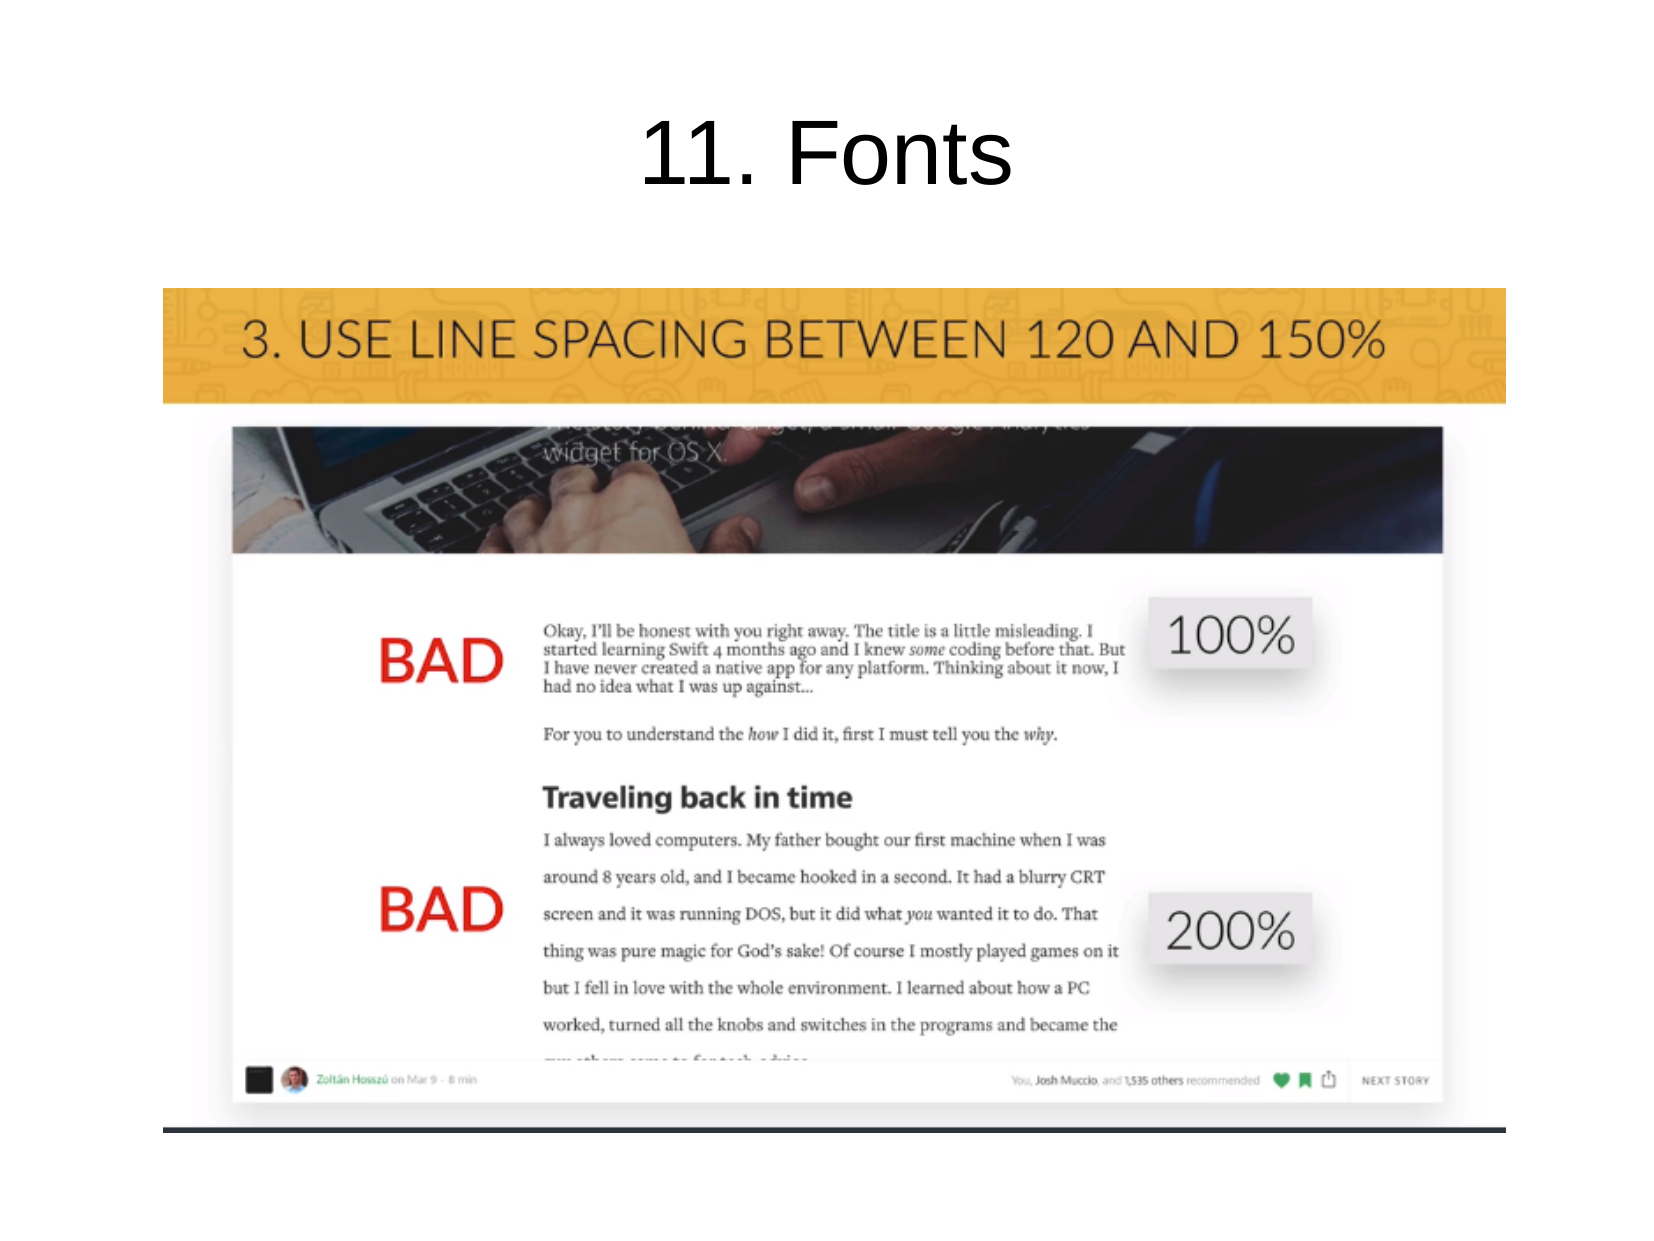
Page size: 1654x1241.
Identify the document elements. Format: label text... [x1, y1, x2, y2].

picture [163, 288, 1506, 1133]
title 11. Fonts [82, 49, 1571, 257]
